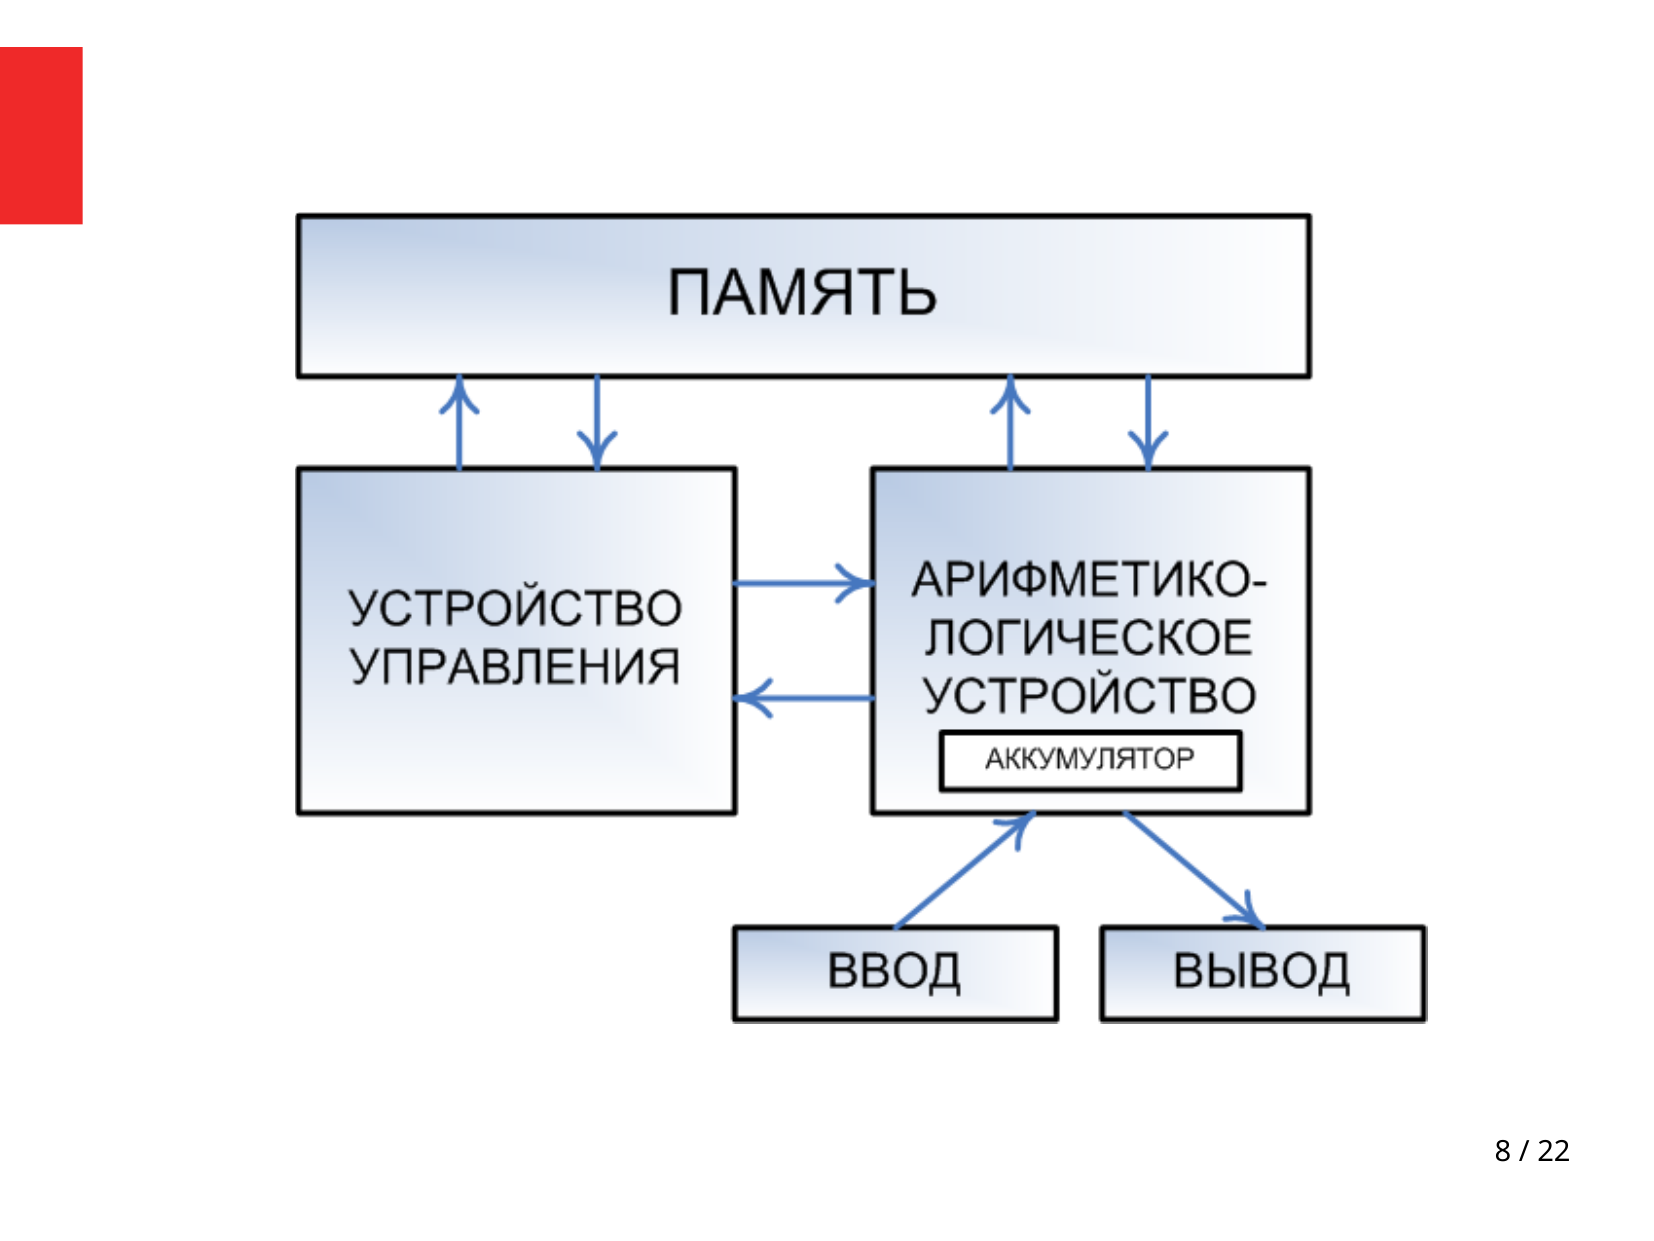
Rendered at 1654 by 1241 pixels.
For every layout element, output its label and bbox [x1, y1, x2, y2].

picture [295, 212, 1428, 1024]
